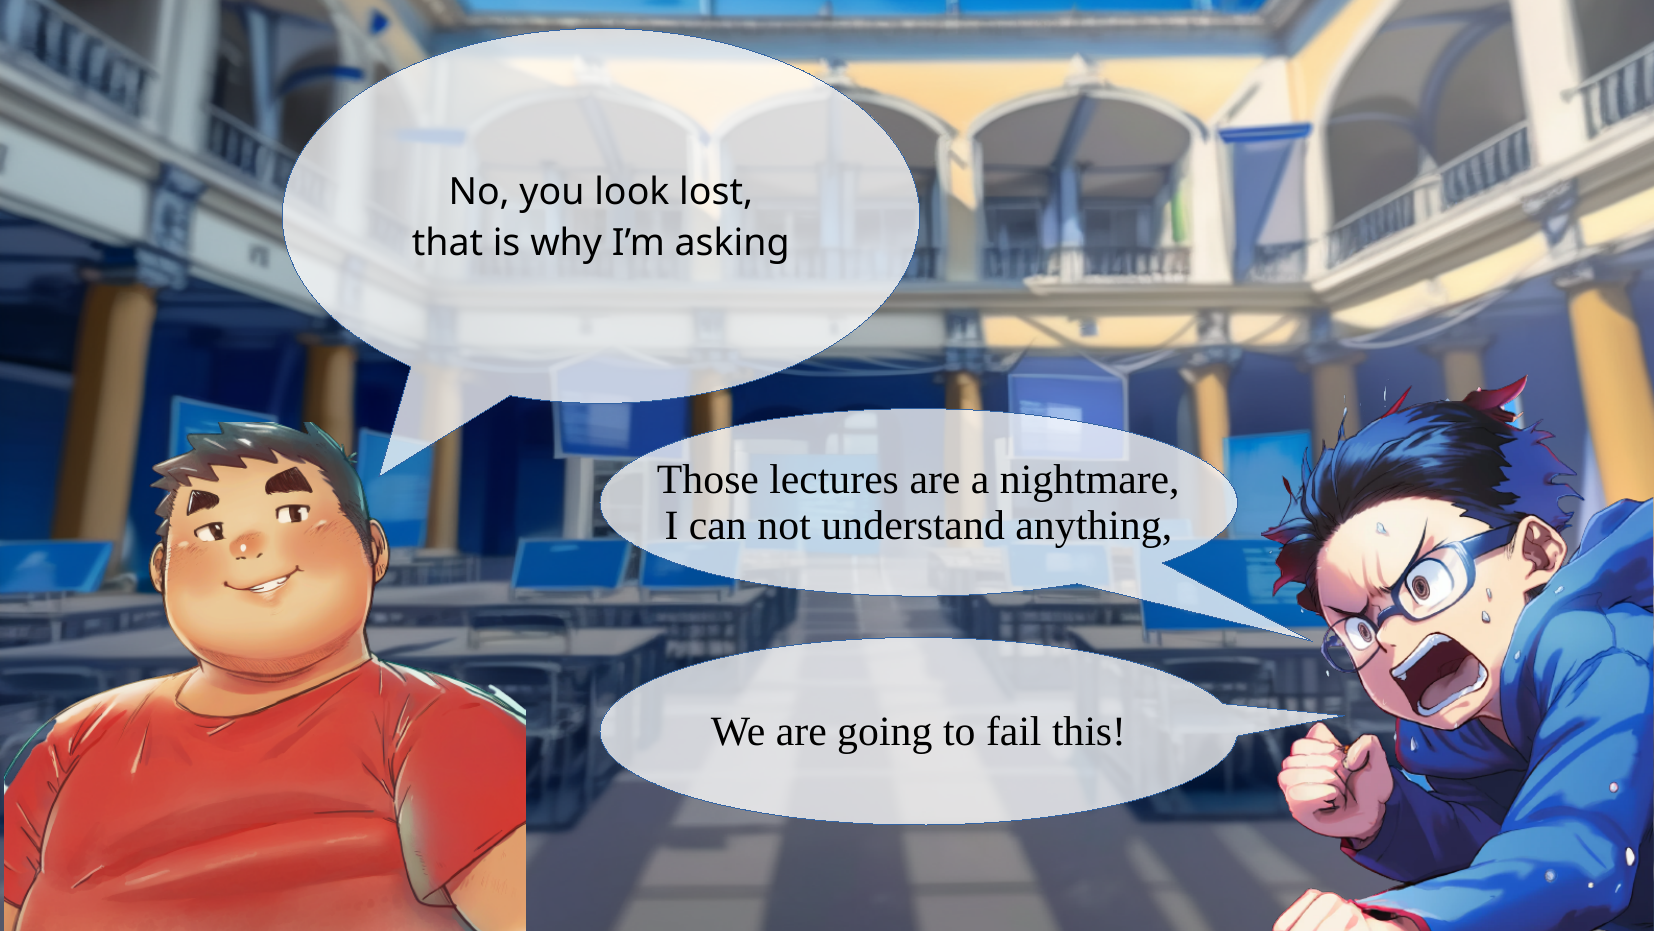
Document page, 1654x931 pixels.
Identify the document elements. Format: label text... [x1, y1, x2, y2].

text_box No, you look lost, that is why I’m asking [282, 28, 920, 477]
text_box Those lectures are a nightmare, I can not understand anything, [599, 408, 1261, 629]
picture [0, 0, 1654, 931]
text_box We are going to fail this! [599, 637, 1261, 826]
